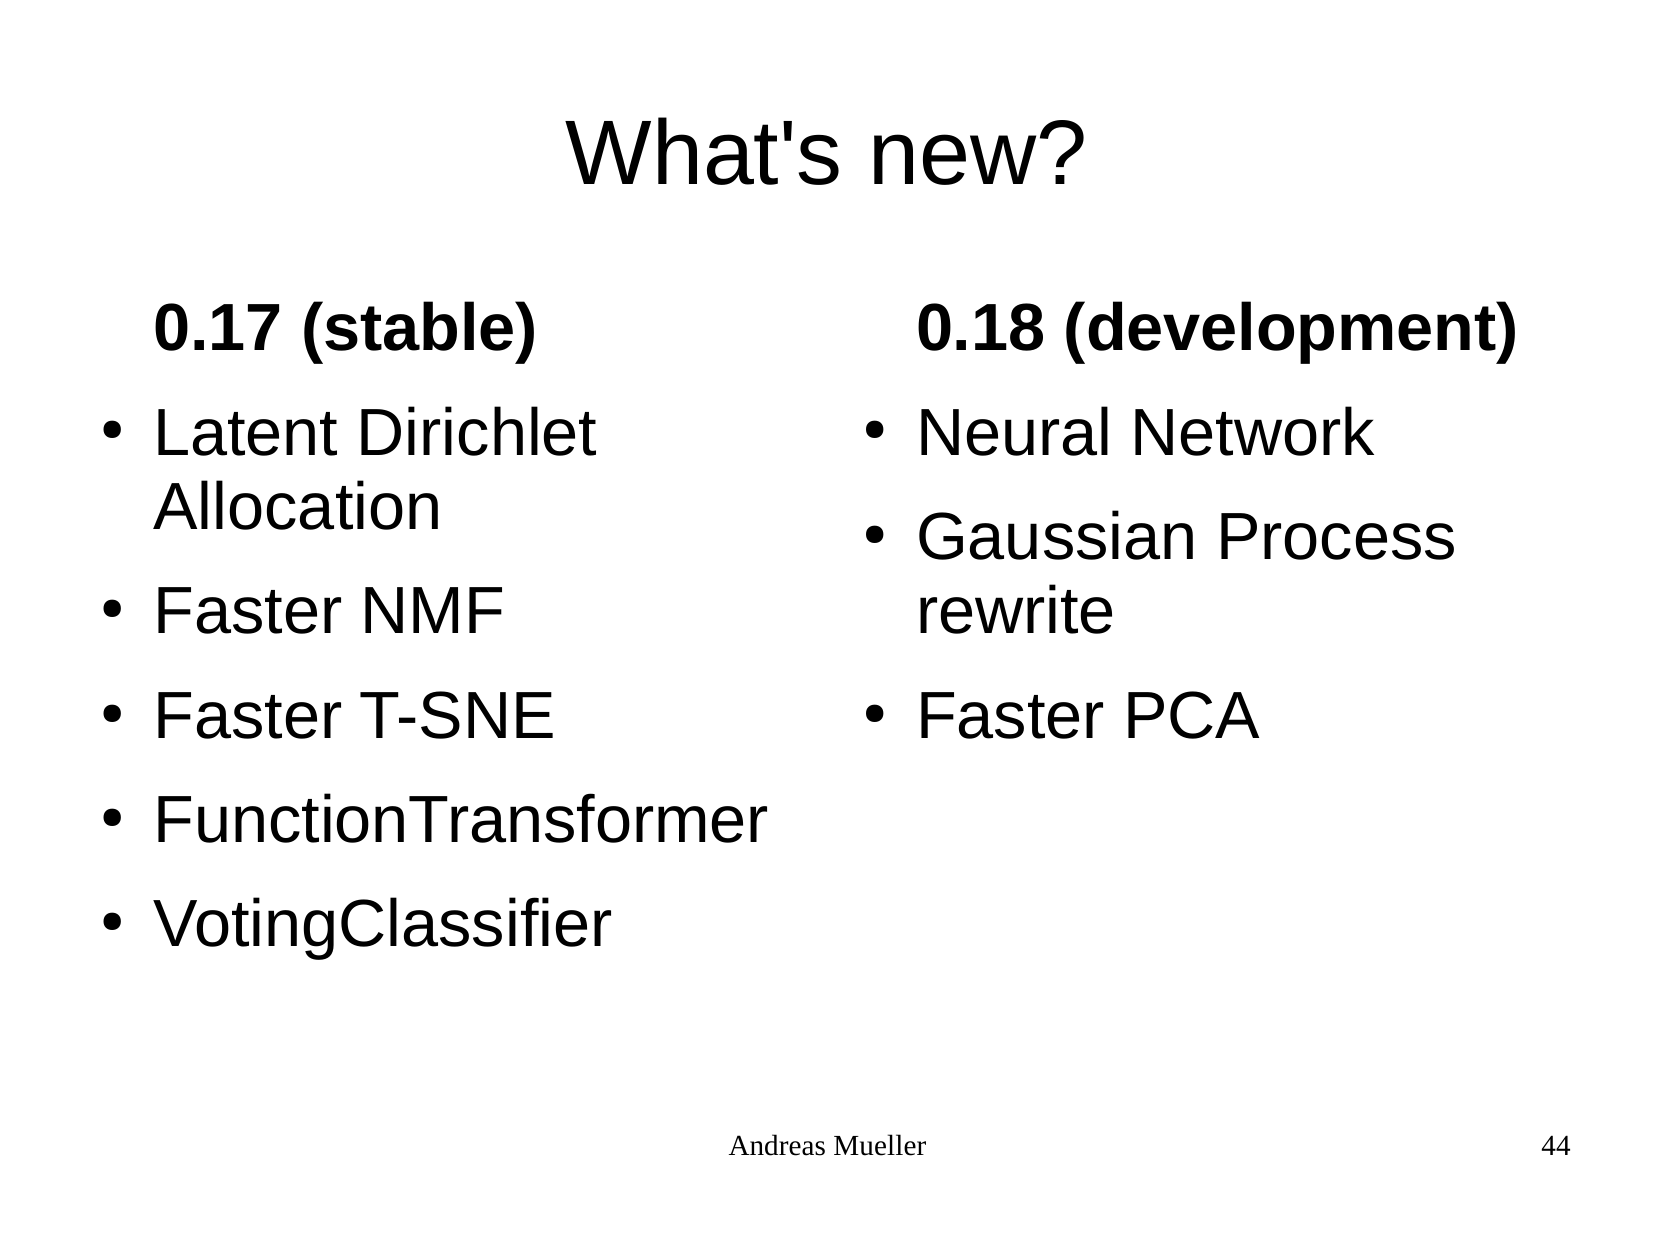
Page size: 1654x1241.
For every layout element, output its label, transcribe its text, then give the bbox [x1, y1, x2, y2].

list 0.17 (stable) Latent Dirichlet Allocation Faster NMF Faster T-SNE FunctionTransformer VotingClassifier [82, 290, 809, 1010]
title What's new? [82, 49, 1571, 257]
list 0.18 (development) Neural Network Gaussian Process rewrite Faster PCA [845, 290, 1572, 1010]
